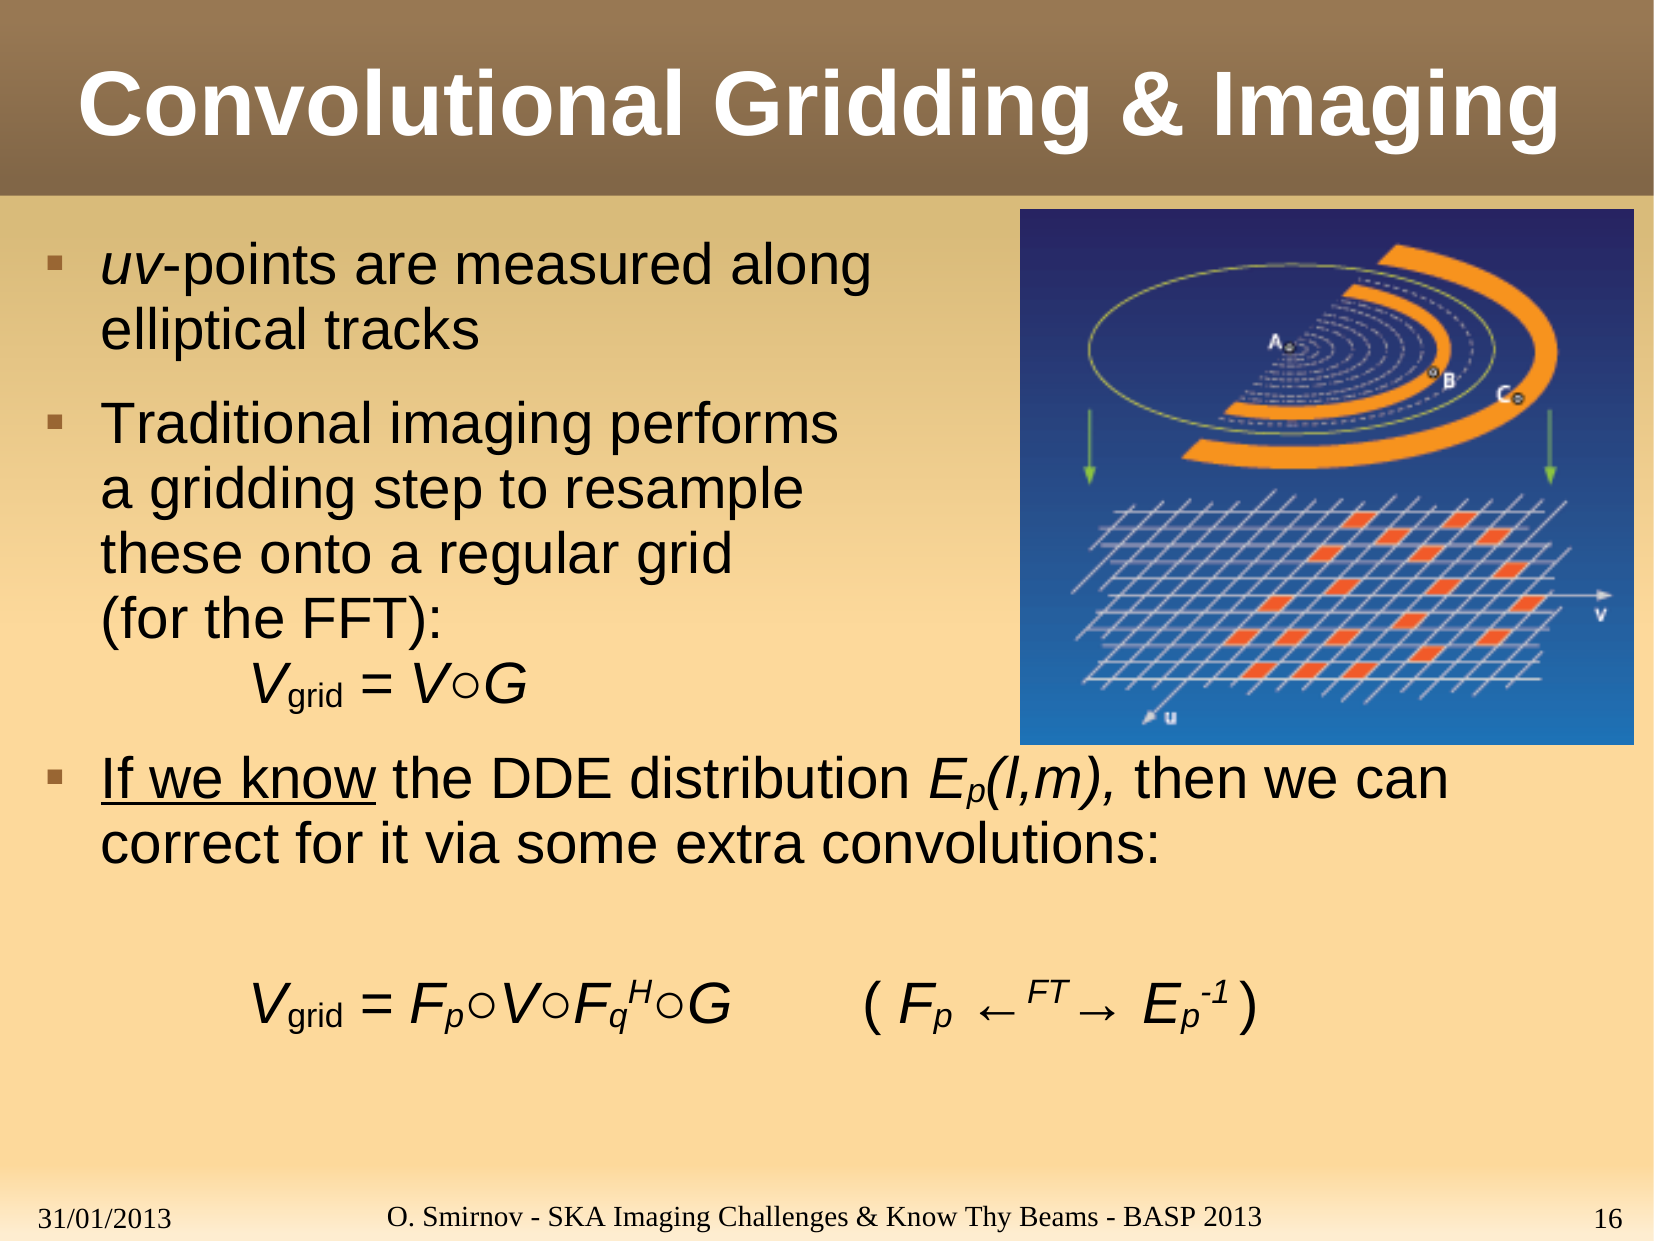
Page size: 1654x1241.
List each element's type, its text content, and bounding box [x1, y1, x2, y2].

title Convolutional Gridding & Imaging [76, 0, 1565, 208]
picture [0, 0, 1654, 1241]
list uv-points are measured along elliptical tracks Traditional imaging performs a gridding step to resample these onto a regular grid (for the FFT): Vgrid = V○G If we know the DDE distribution Ep(l,m), then we can correct for it via some extra convolutions: Vgrid = Fp○V○FqH○G ( Fp ←FT→ Ep-1 ) [30, 231, 1519, 1096]
